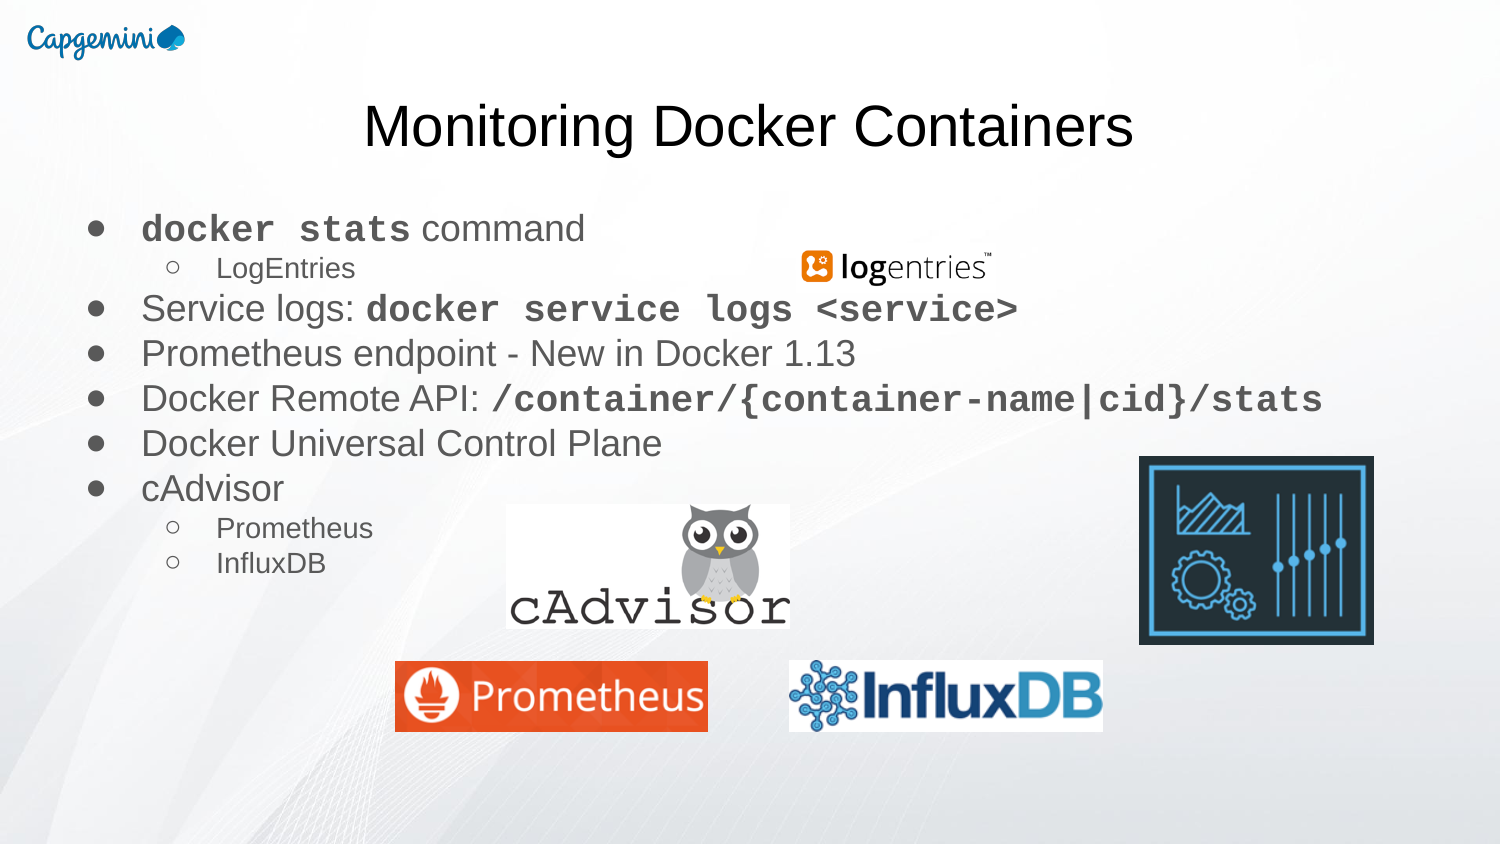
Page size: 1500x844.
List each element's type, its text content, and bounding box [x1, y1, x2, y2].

list docker stats command LogEntries Service logs: docker service logs <service> Prometheus endpoint - New in Docker 1.13 Docker Remote API: /container/{container-name|cid}/stats Docker Universal Control Plane cAdvisor Prometheus InfluxDB [51, 189, 1449, 750]
picture [0, 0, 1500, 844]
title Monitoring Docker Containers [51, 72, 1449, 167]
